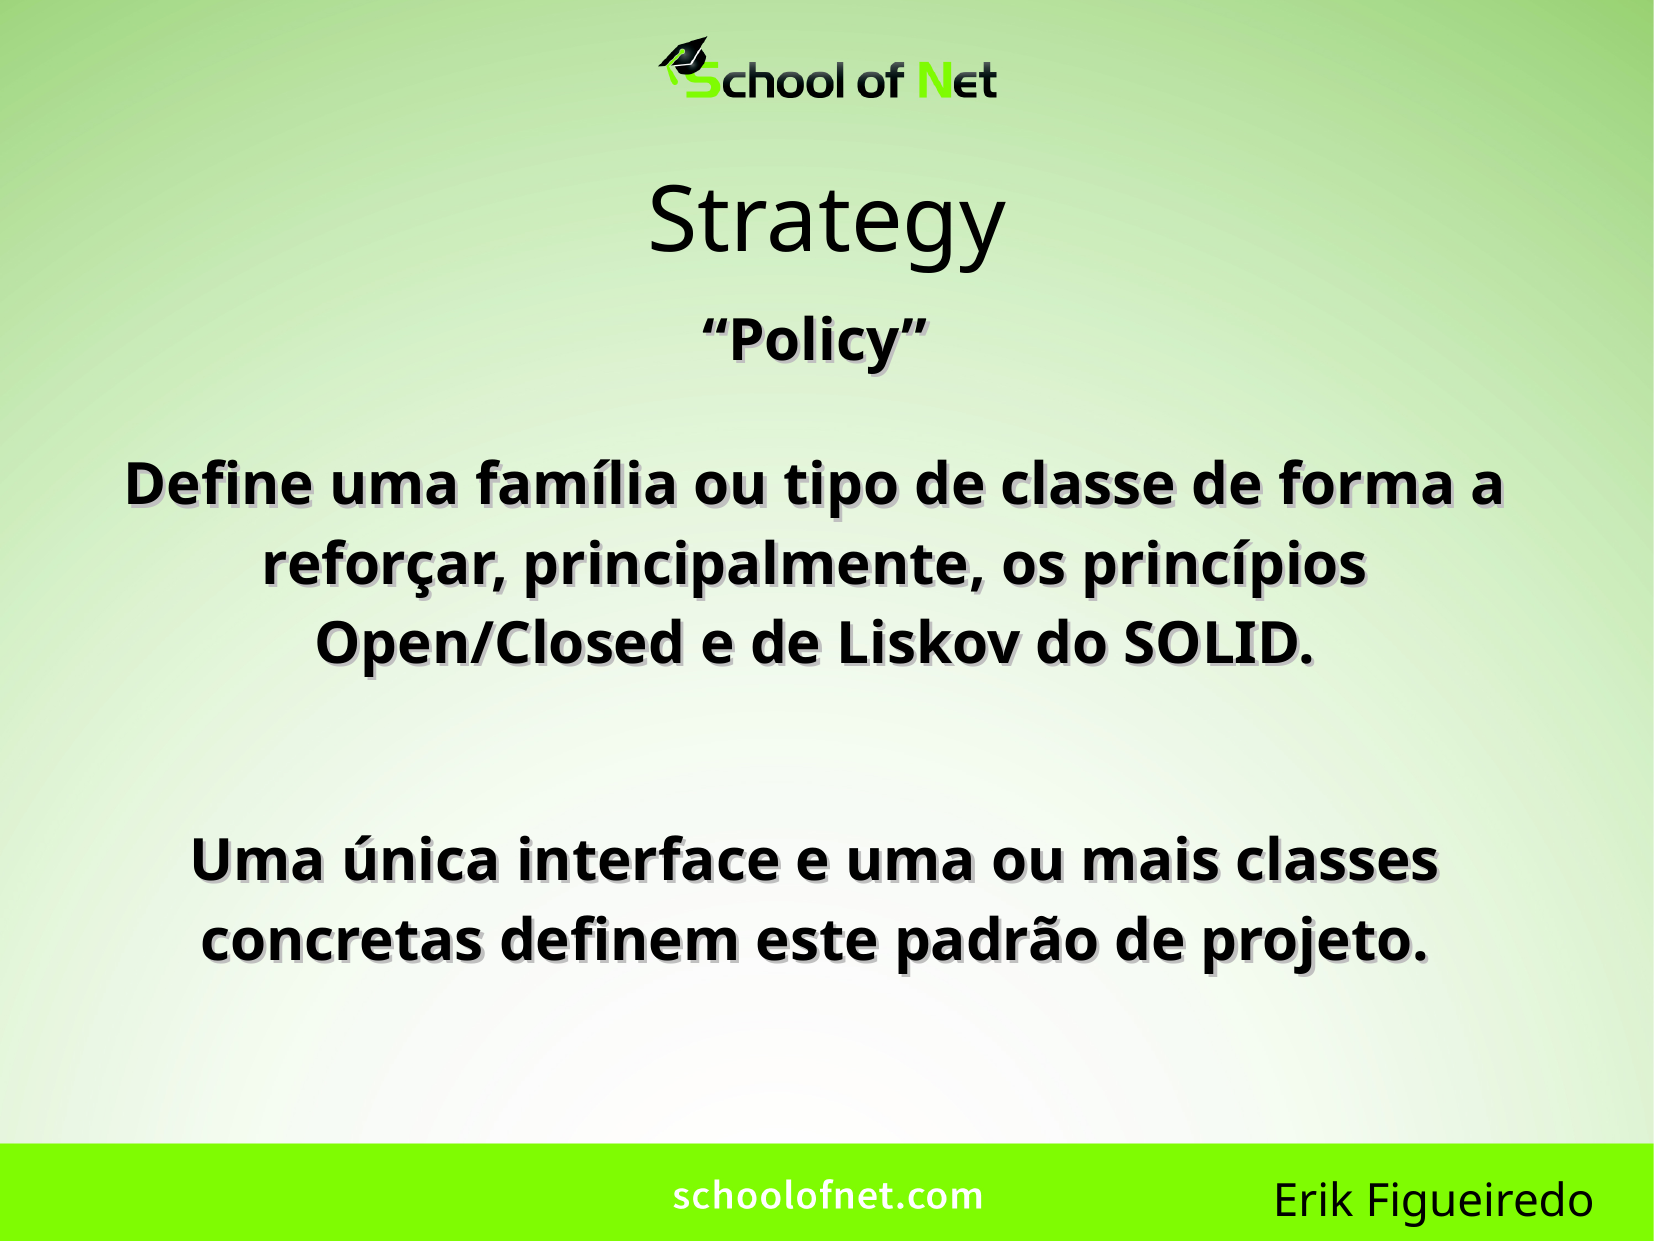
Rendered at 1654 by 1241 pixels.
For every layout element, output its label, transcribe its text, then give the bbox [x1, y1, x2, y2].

list “Policy” [70, 289, 1560, 387]
title Strategy [82, 141, 1571, 290]
picture [0, 0, 1654, 1241]
list Define uma família ou tipo de classe de forma a reforçar, principalmente, os princípios Open/Closed e de Liskov do SOLID. Uma única interface e uma ou mais classes concretas definem este padrão de projeto. [70, 387, 1559, 1066]
text_box Erik Figueiredo [768, 1157, 1595, 1241]
